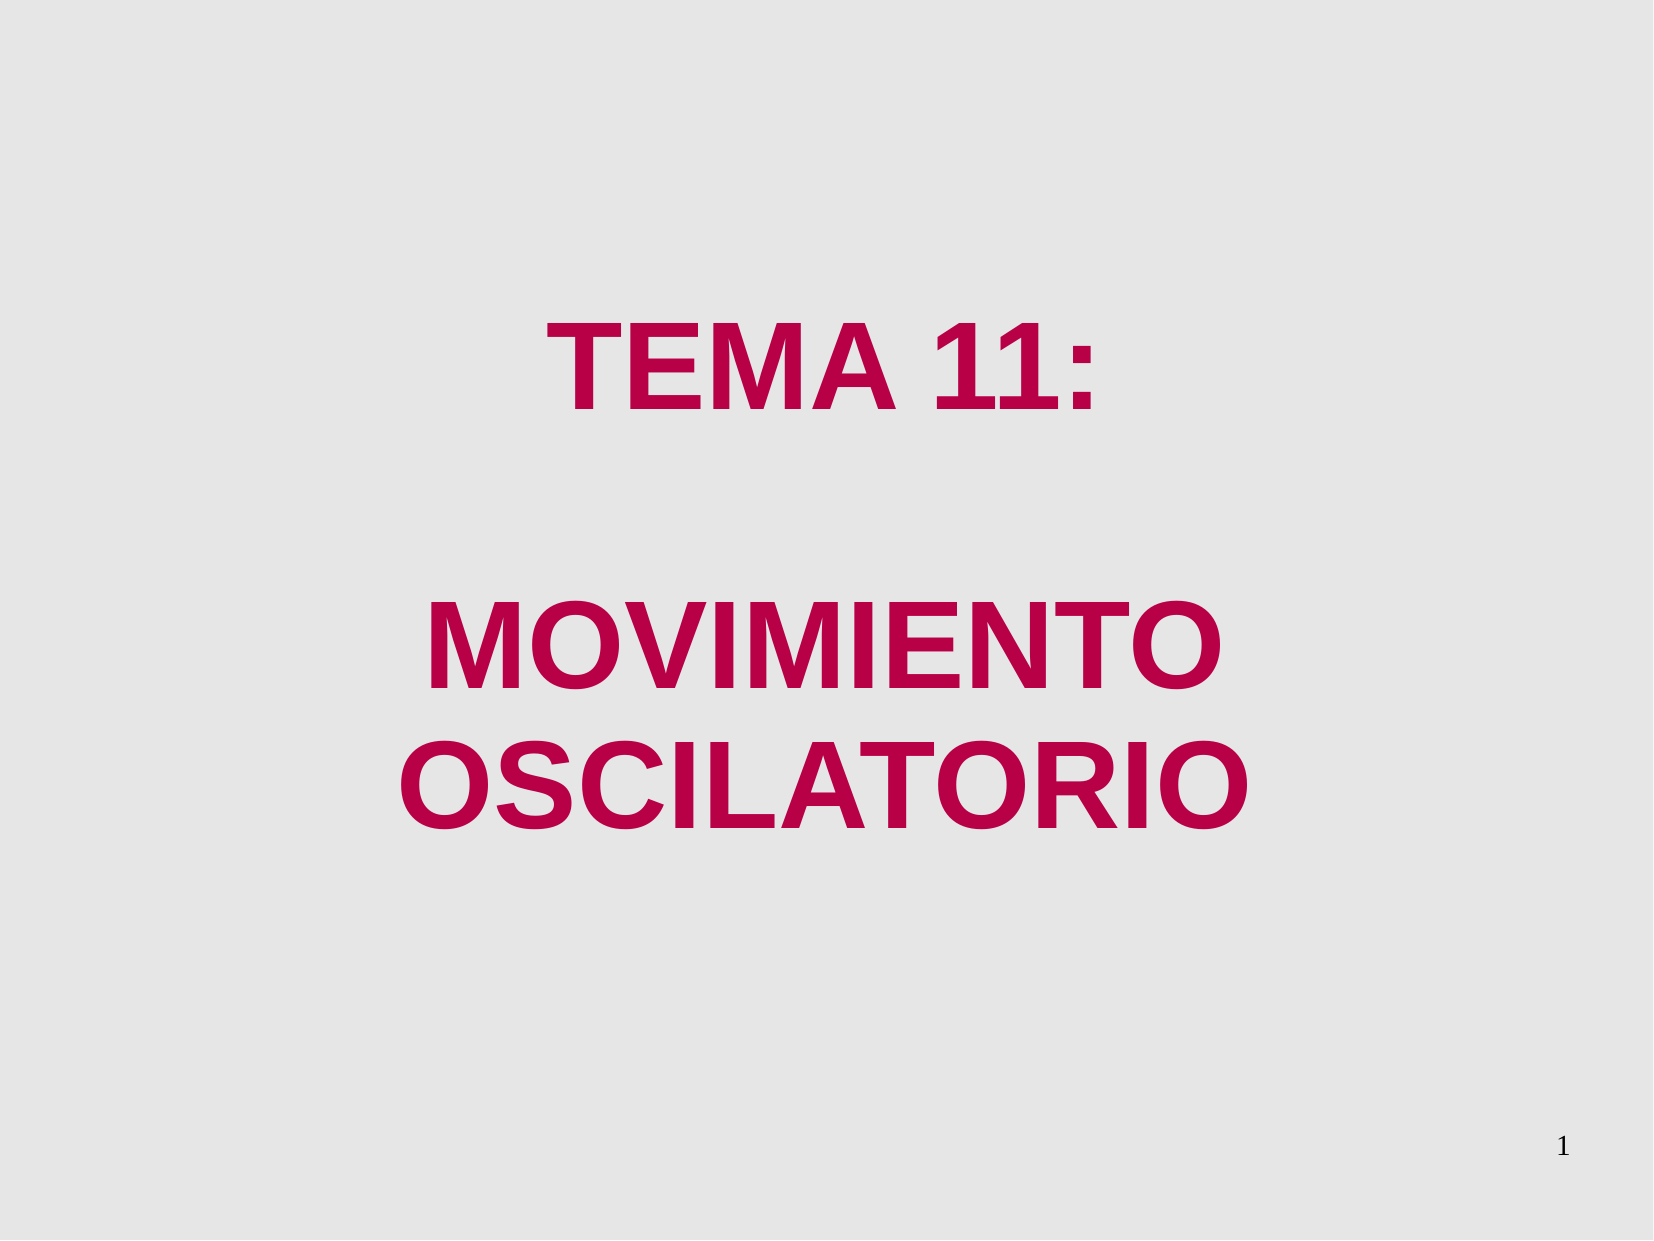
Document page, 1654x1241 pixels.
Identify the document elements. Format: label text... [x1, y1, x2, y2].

text_box TEMA 11: MOVIMIENTO OSCILATORIO [187, 288, 1463, 863]
